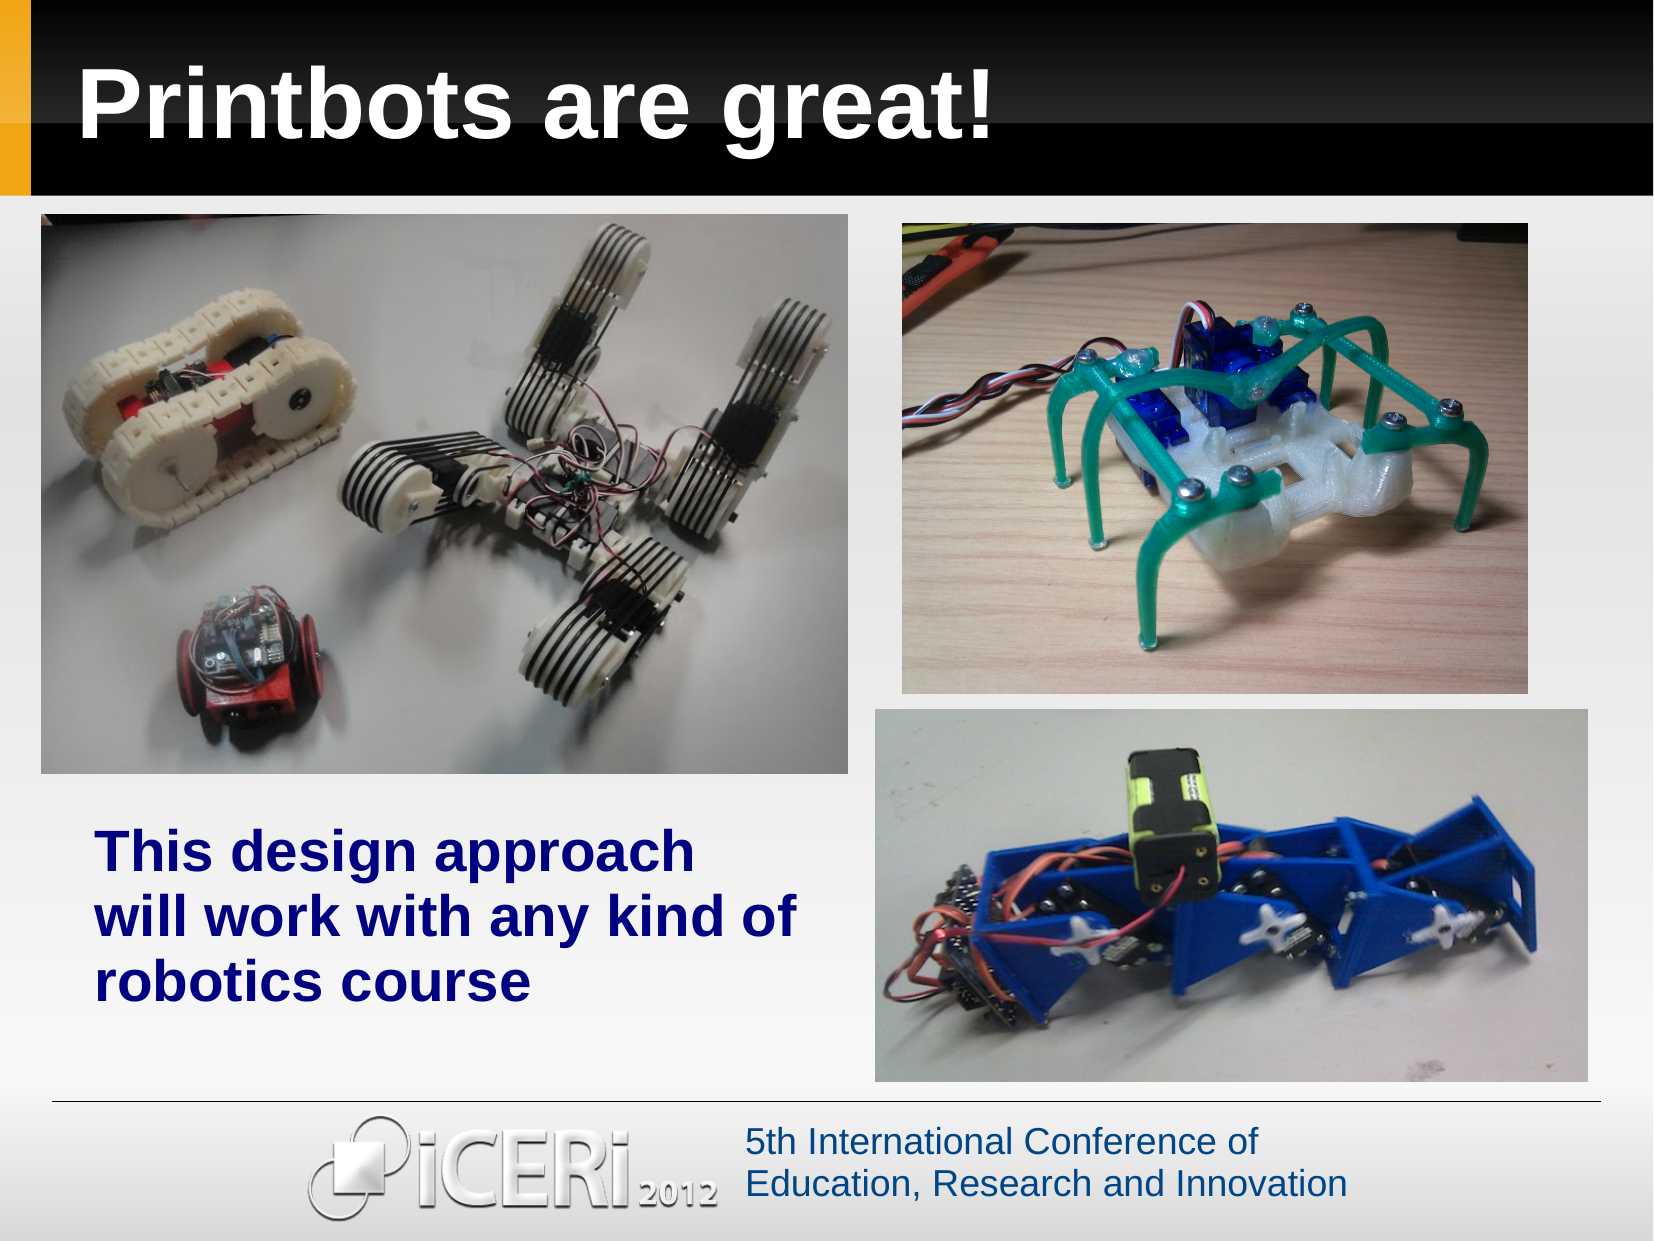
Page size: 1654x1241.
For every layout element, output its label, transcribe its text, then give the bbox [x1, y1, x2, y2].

picture [0, 0, 1654, 1241]
text_box This design approach will work with any kind of robotics course [79, 804, 821, 1053]
title Printbots are great! [76, 0, 1627, 208]
text_box 5th International Conference of Education, Research and Innovation [730, 1109, 1653, 1241]
